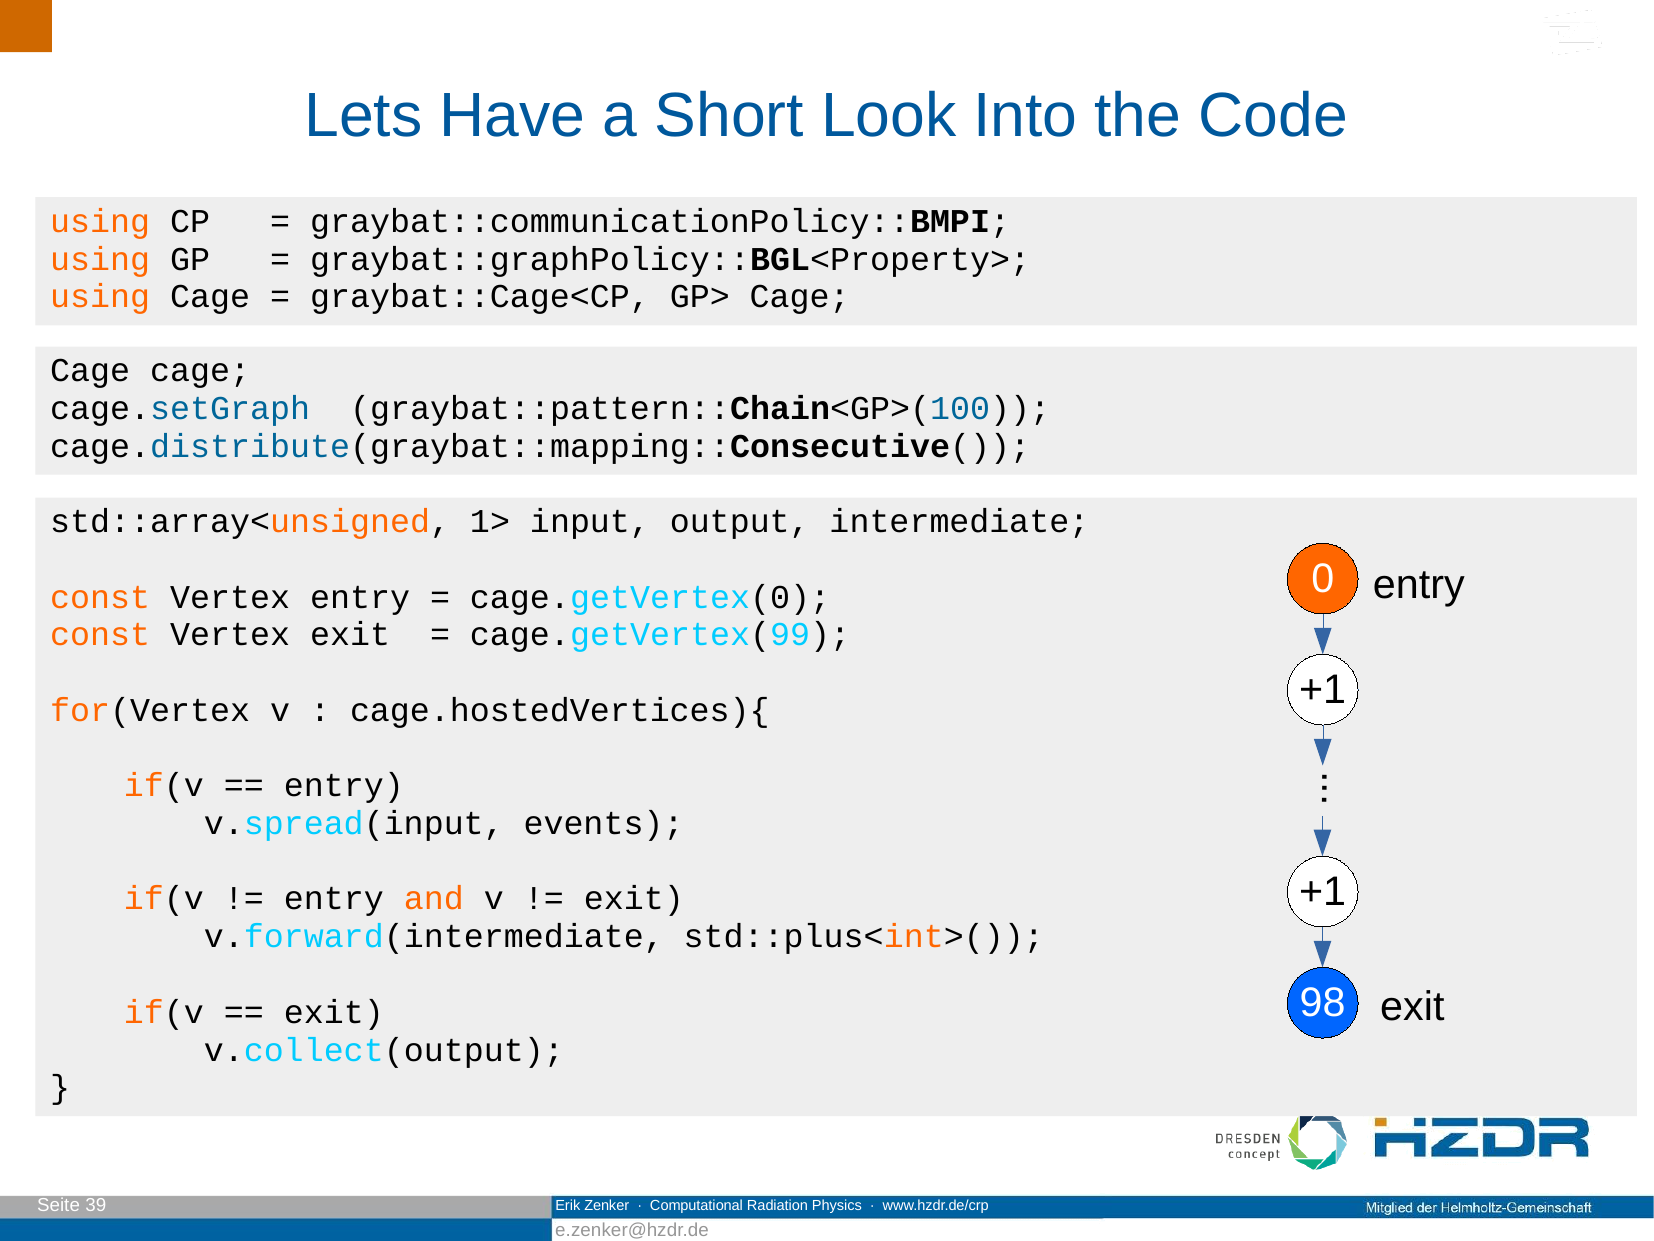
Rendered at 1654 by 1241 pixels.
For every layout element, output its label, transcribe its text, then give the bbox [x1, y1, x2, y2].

text_box Cage cage; cage.setGraph (graybat::pattern::Chain<GP>(100)); cage.distribute(graybat::mapping::Consecutive()); [35, 346, 1637, 475]
picture [0, 0, 1654, 1241]
text_box std::array<unsigned, 1> input, output, intermediate; const Vertex entry = cage.getVertex(0); const Vertex exit = cage.getVertex(99); for(Vertex v : cage.hostedVertices){ if(v == entry) v.spread(input, events); if(v != entry and v != exit) v.forward(intermediate, std::plus<int>()); if(v == exit) v.collect(output); } [35, 497, 1637, 1117]
text_box exit [1365, 975, 1463, 1079]
text_box 98 [1287, 967, 1359, 1039]
text_box using CP = graybat::communicationPolicy::BMPI; using GP = graybat::graphPolicy::BGL<Property>; using Cage = graybat::Cage<CP, GP> Cage; [35, 197, 1637, 326]
text_box +1 [1287, 856, 1359, 927]
title Lets Have a Short Look Into the Code [82, 37, 1571, 193]
text_box +1 [1287, 654, 1359, 726]
text_box 0 [1287, 543, 1358, 614]
text_box entry [1358, 553, 1483, 658]
text_box ... [1289, 756, 1368, 826]
